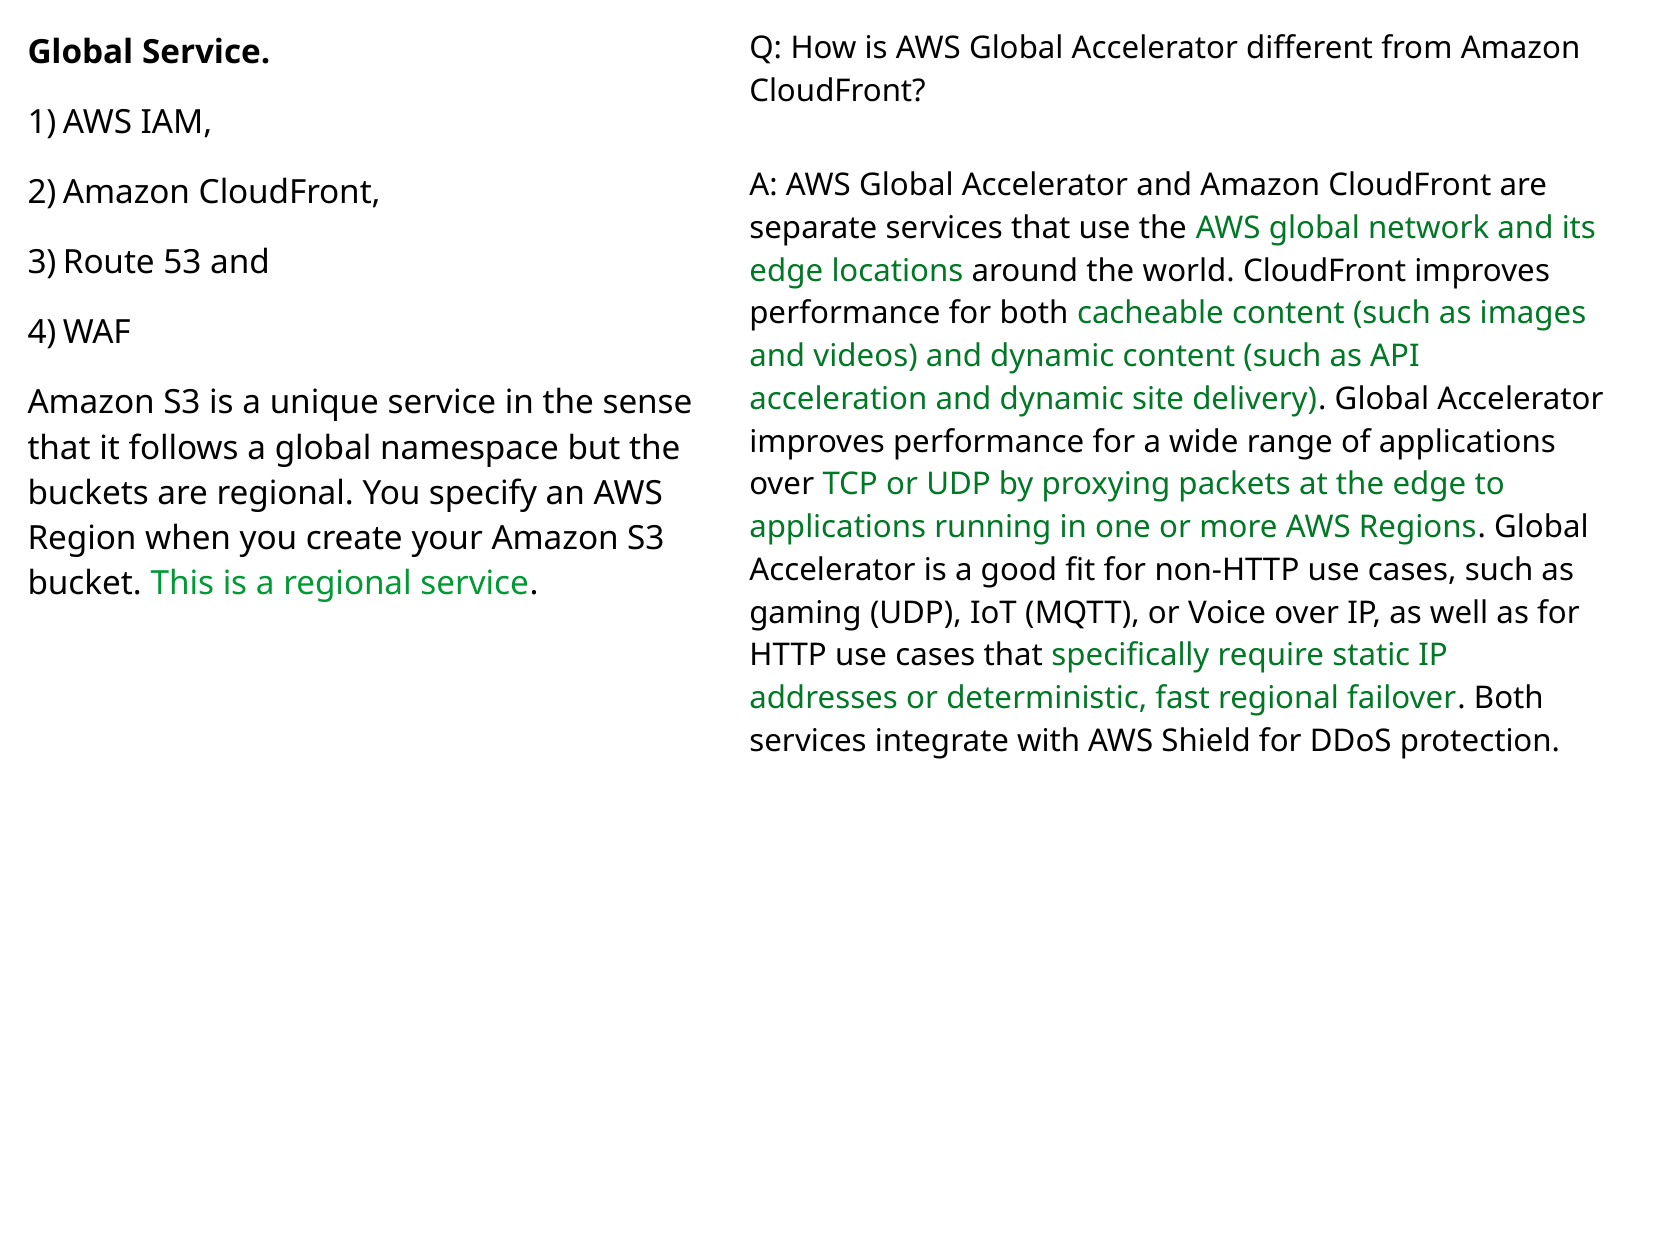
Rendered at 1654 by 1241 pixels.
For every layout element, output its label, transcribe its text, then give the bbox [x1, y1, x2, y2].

text_box Global Service. AWS IAM, Amazon CloudFront, Route 53 and WAF Amazon S3 is a unique service in the sense that it follows a global namespace but the buckets are regional. You specify an AWS Region when you create your Amazon S3 bucket. This is a regional service. [12, 20, 726, 503]
text_box Q: How is AWS Global Accelerator different from Amazon CloudFront? A: AWS Global Accelerator and Amazon CloudFront are separate services that use the AWS global network and its edge locations around the world. CloudFront improves performance for both cacheable content (such as images and videos) and dynamic content (such as API acceleration and dynamic site delivery). Global Accelerator improves performance for a wide range of applications over TCP or UDP by proxying packets at the edge to applications running in one or more AWS Regions. Global Accelerator is a good fit for non-HTTP use cases, such as gaming (UDP), IoT (MQTT), or Voice over IP, as well as for HTTP use cases that specifically require static IP addresses or deterministic, fast regional failover. Both services integrate with AWS Shield for DDoS protection. [734, 18, 1620, 552]
